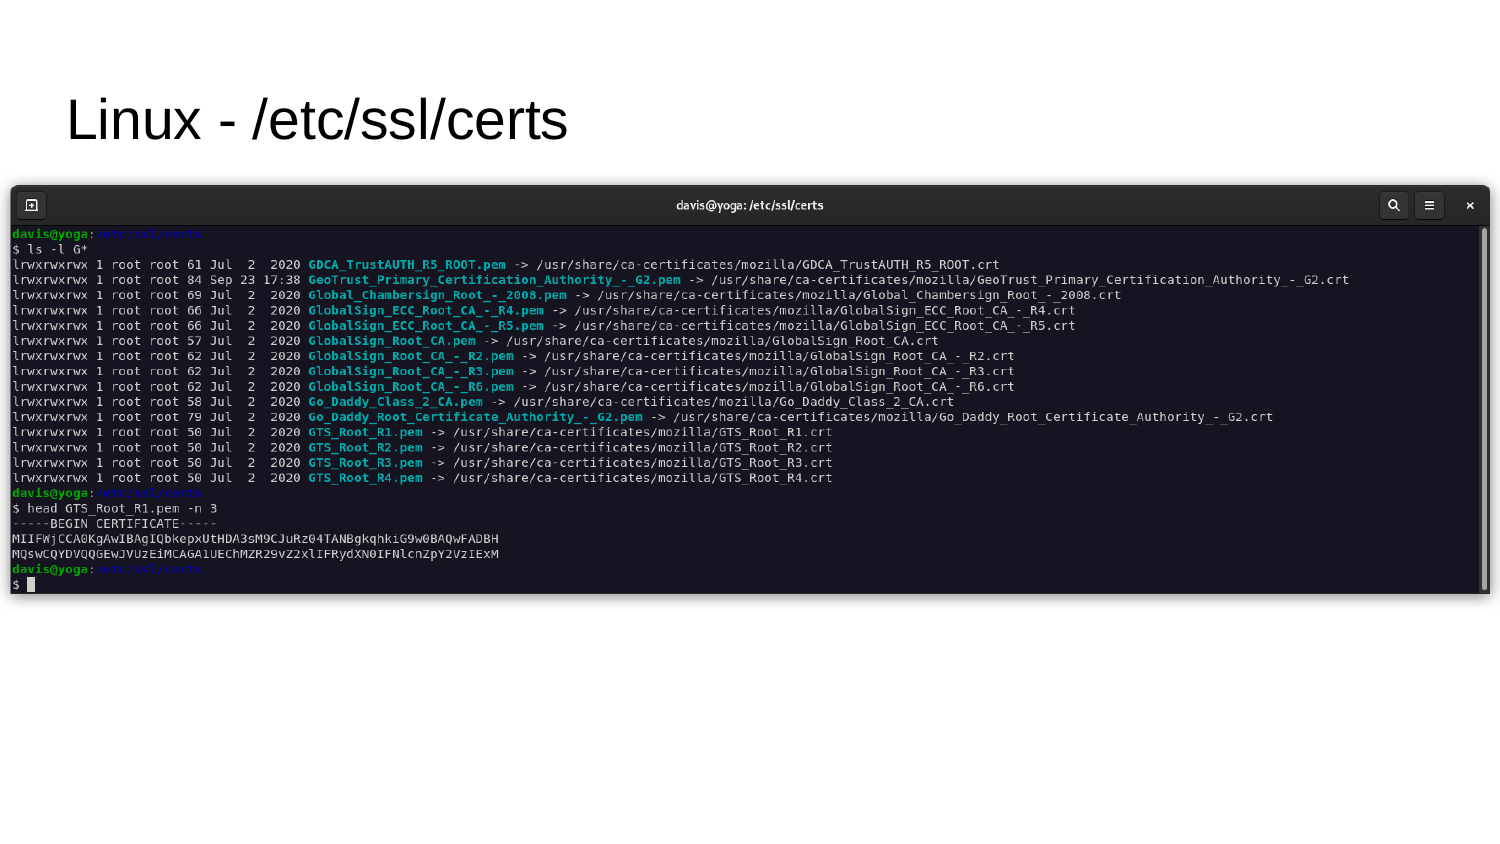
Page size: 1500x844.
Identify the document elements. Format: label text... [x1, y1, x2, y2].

picture [0, 166, 1500, 617]
title Linux - /etc/ssl/certs [51, 72, 1449, 166]
